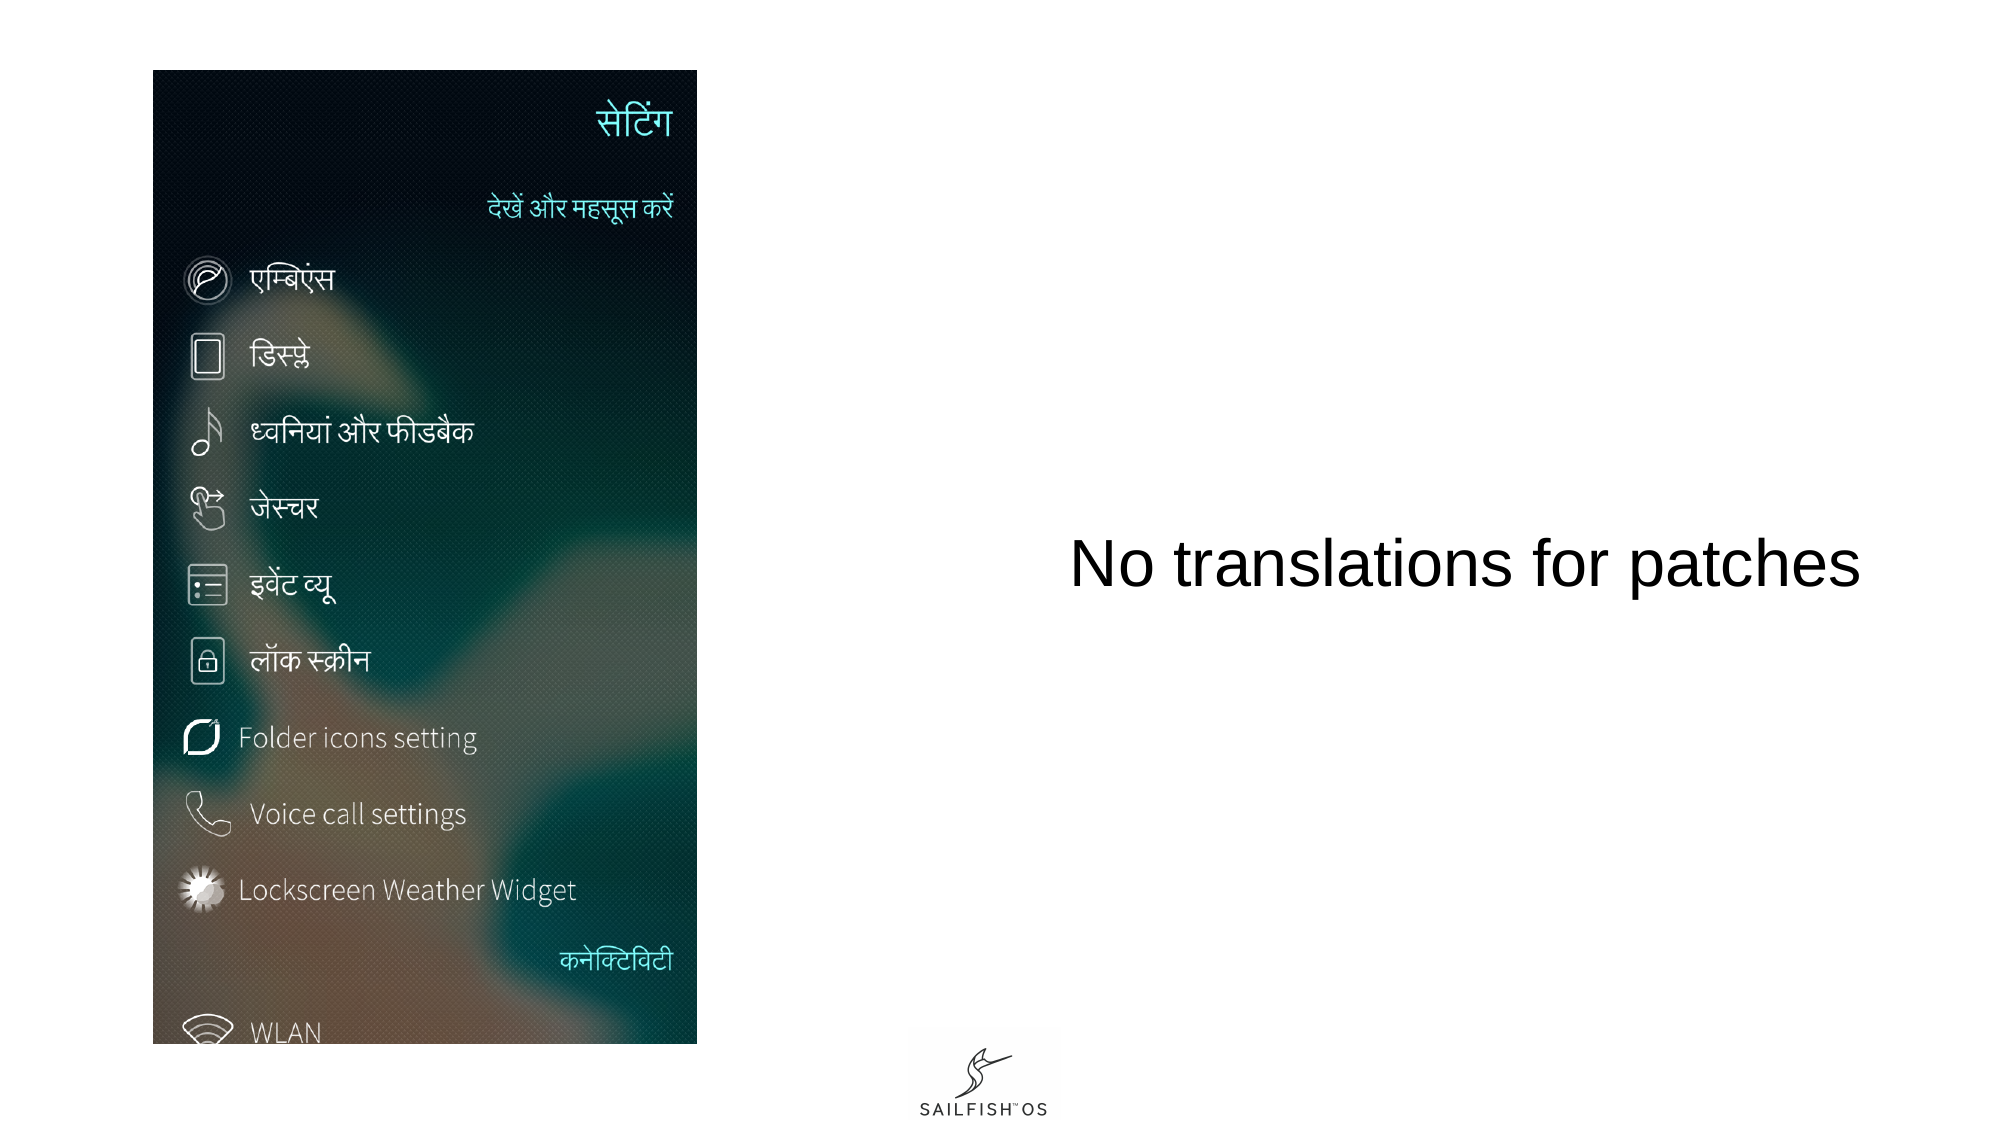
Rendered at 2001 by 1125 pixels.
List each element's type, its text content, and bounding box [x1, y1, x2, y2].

subtitle No translations for patches [137, 59, 1863, 1068]
picture [908, 1068, 1061, 1120]
picture [153, 70, 697, 1044]
